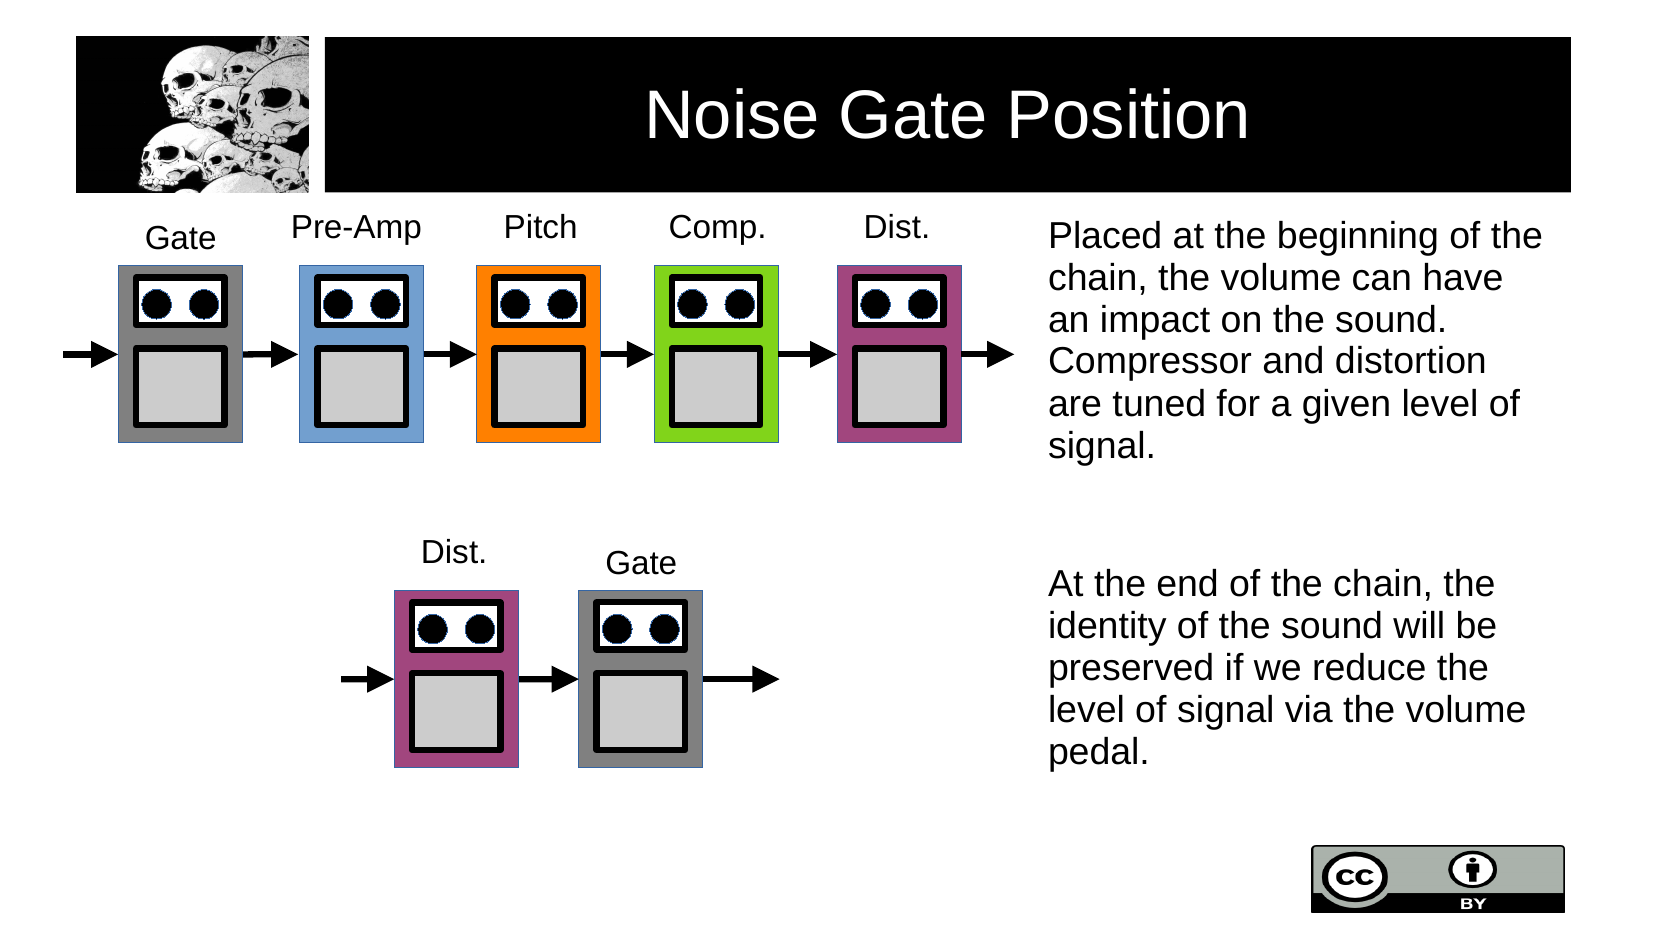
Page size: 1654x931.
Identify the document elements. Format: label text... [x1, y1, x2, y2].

text_box [299, 265, 424, 443]
picture [1311, 845, 1565, 913]
picture [76, 36, 309, 193]
text_box Pitch [488, 200, 607, 260]
text_box Dist. [406, 525, 525, 578]
text_box Gate [590, 537, 709, 597]
text_box [578, 590, 703, 768]
text_box At the end of the chain, the identity of the sound will be preserved if we reduce the level of signal via the volume pedal. [1033, 555, 1565, 821]
text_box [654, 265, 779, 443]
text_box [837, 265, 962, 443]
text_box [118, 265, 243, 443]
text_box Comp. [654, 200, 808, 253]
text_box [394, 590, 519, 768]
text_box Dist. [848, 200, 968, 253]
text_box Placed at the beginning of the chain, the volume can have an impact on the sound. Compressor and distortion are tuned for a given level of signal. [1033, 206, 1565, 474]
text_box Gate [129, 212, 249, 272]
title Noise Gate Position [324, 37, 1571, 193]
text_box [476, 265, 601, 443]
text_box Pre-Amp [276, 200, 460, 260]
